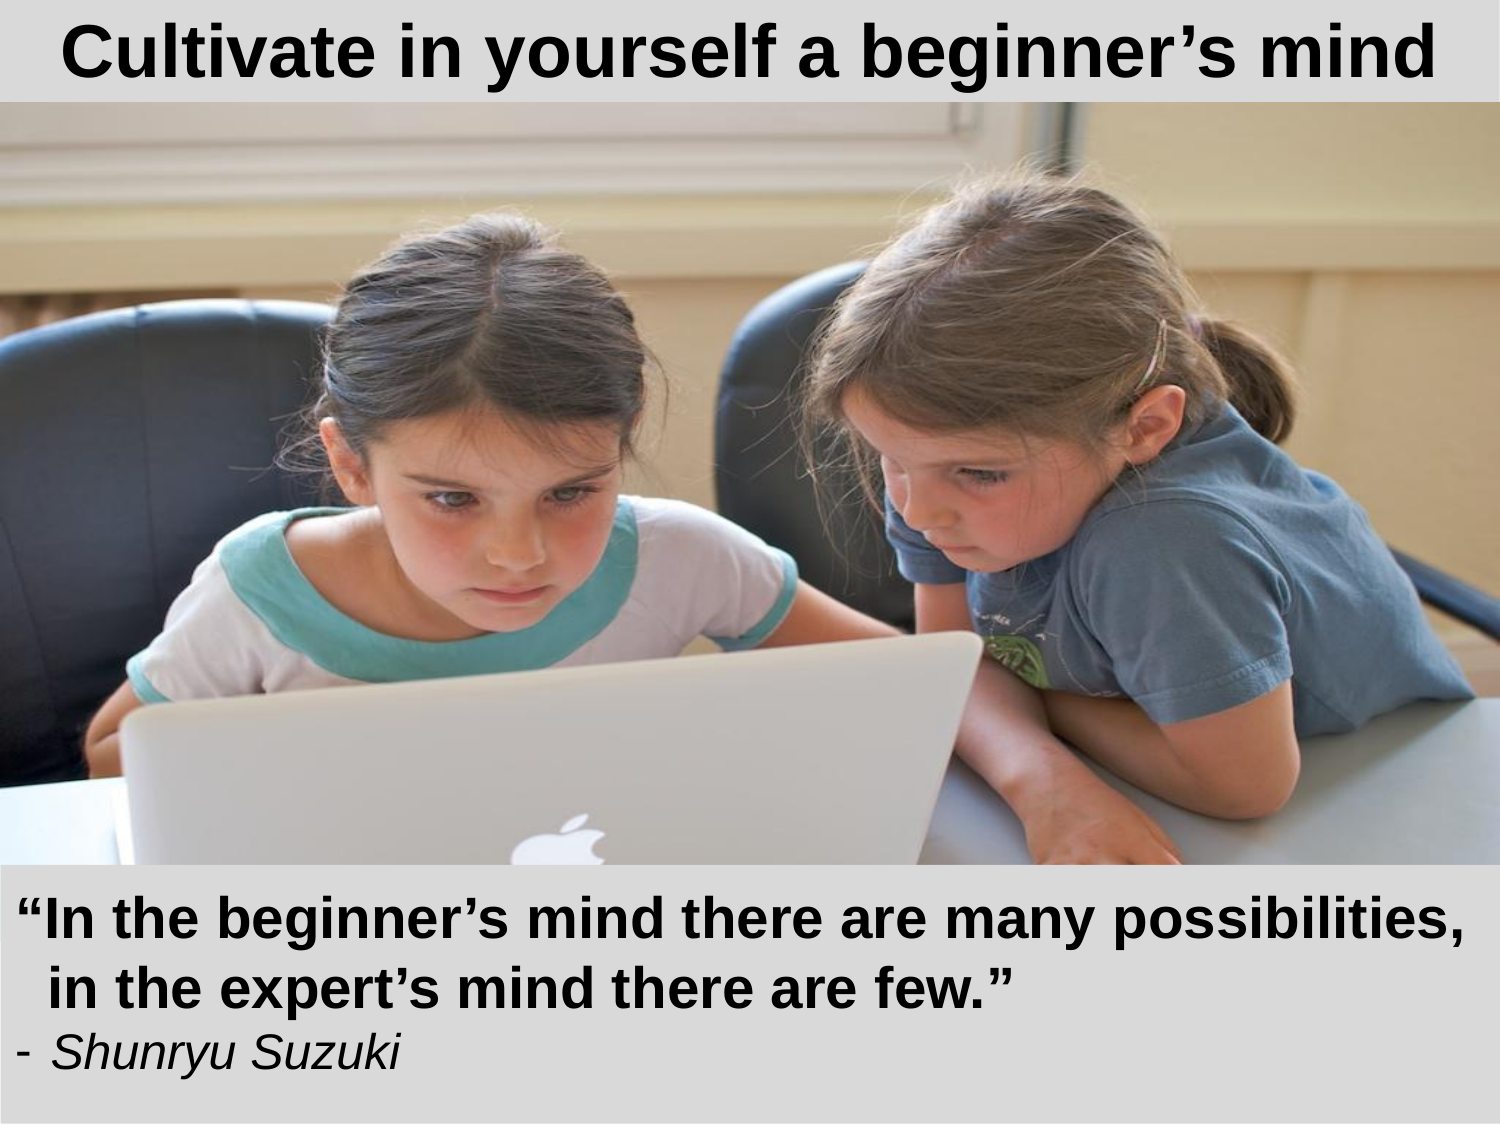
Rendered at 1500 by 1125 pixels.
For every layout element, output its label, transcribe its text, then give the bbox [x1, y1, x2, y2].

picture [0, 102, 1500, 864]
text_box Cultivate in yourself a beginner’s mind [0, 0, 1500, 102]
text_box “In the beginner’s mind there are many possibilities, in the expert’s mind there are few.” Shunryu Suzuki [0, 864, 1500, 1124]
